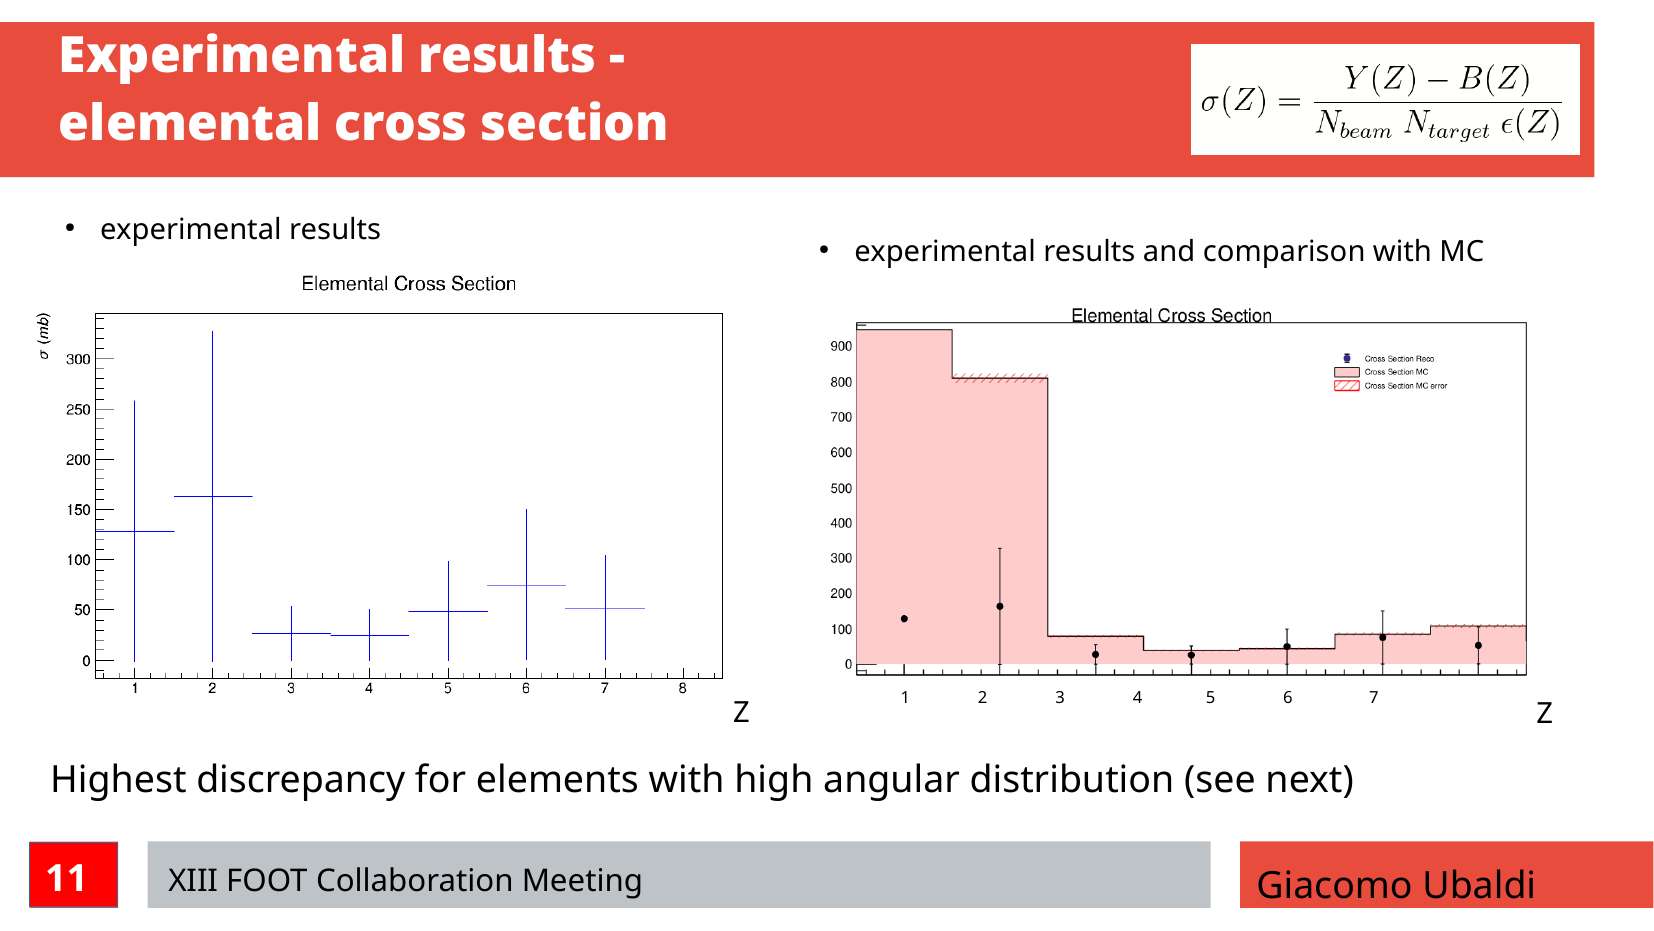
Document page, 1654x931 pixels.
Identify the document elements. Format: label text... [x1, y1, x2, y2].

text_box Z [1521, 685, 1572, 735]
text_box [1191, 44, 1580, 155]
picture [814, 307, 1536, 678]
picture [23, 271, 753, 710]
text_box experimental results [50, 200, 417, 250]
text_box experimental results and comparison with MC [804, 223, 1542, 273]
text_box Z [718, 684, 768, 745]
text_box XIII FOOT Collaboration Meeting [153, 850, 956, 914]
title Experimental results - elemental cross section [59, 44, 1595, 156]
text_box Giacomo Ubaldi [1241, 850, 1568, 910]
text_box 11 [30, 844, 113, 903]
picture [1201, 64, 1562, 142]
text_box Highest discrepancy for elements with high angular distribution (see next) [35, 744, 1465, 804]
text_box [29, 842, 118, 907]
text_box 1 2 3 4 5 6 7 [885, 678, 1506, 713]
